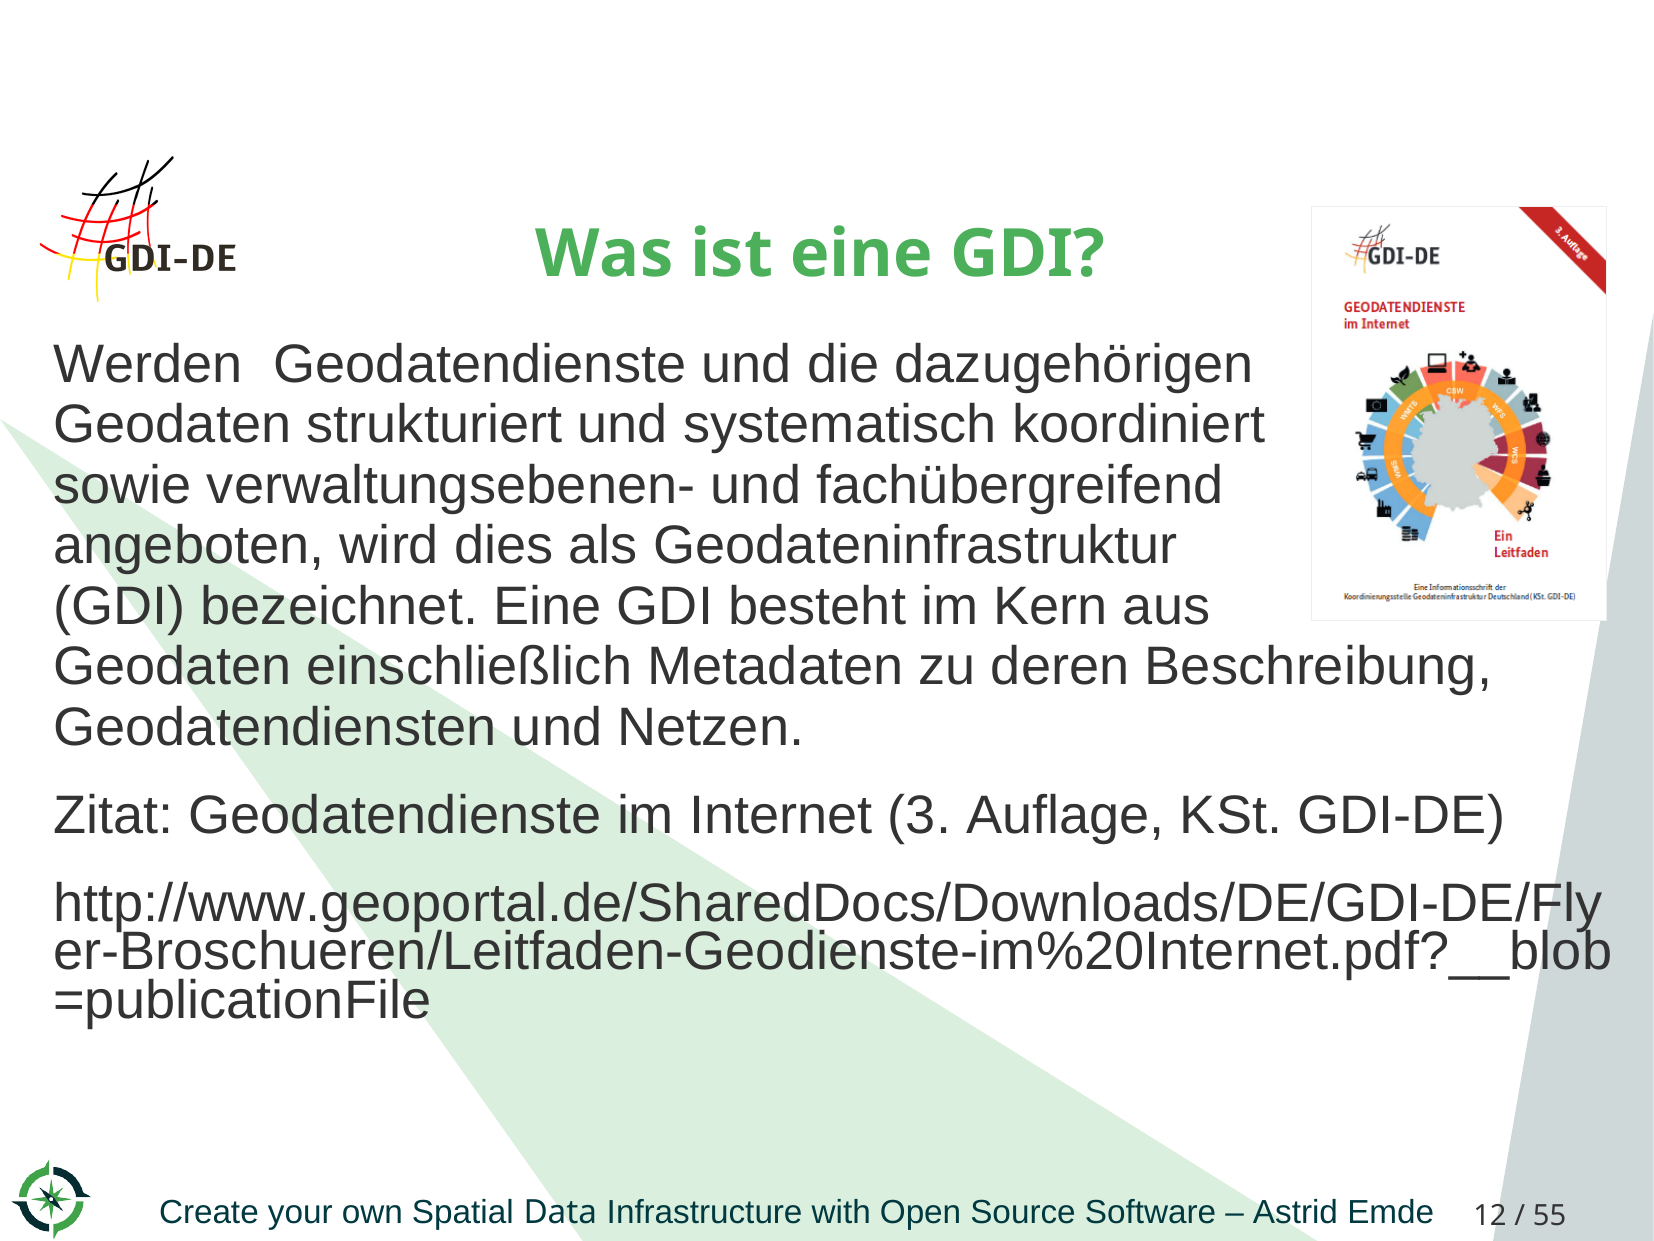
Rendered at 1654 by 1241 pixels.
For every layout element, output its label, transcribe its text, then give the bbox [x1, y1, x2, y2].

title Was ist eine GDI? [76, 177, 1565, 325]
picture [10, 1158, 92, 1240]
list Werden Geodatendienste und die dazugehörigen Geodaten strukturiert und systematisch koordiniert sowie verwaltungsebenen- und fachübergreifend angeboten, wird dies als Geodateninfrastruktur (GDI) bezeichnet. Eine GDI besteht im Kern aus Geodaten einschließlich Metadaten zu deren Beschreibung, Geodatendiensten und Netzen. Zitat: Geodatendienste im Internet (3. Auflage, KSt. GDI-DE) http://www.geoportal.de/SharedDocs/Downloads/DE/GDI-DE/Flyer-Broschueren/Leitfaden-Geodienste-im%20Internet.pdf?__blob=publicationFile [0, 333, 1625, 1152]
picture [1311, 206, 1607, 621]
picture [36, 147, 237, 314]
